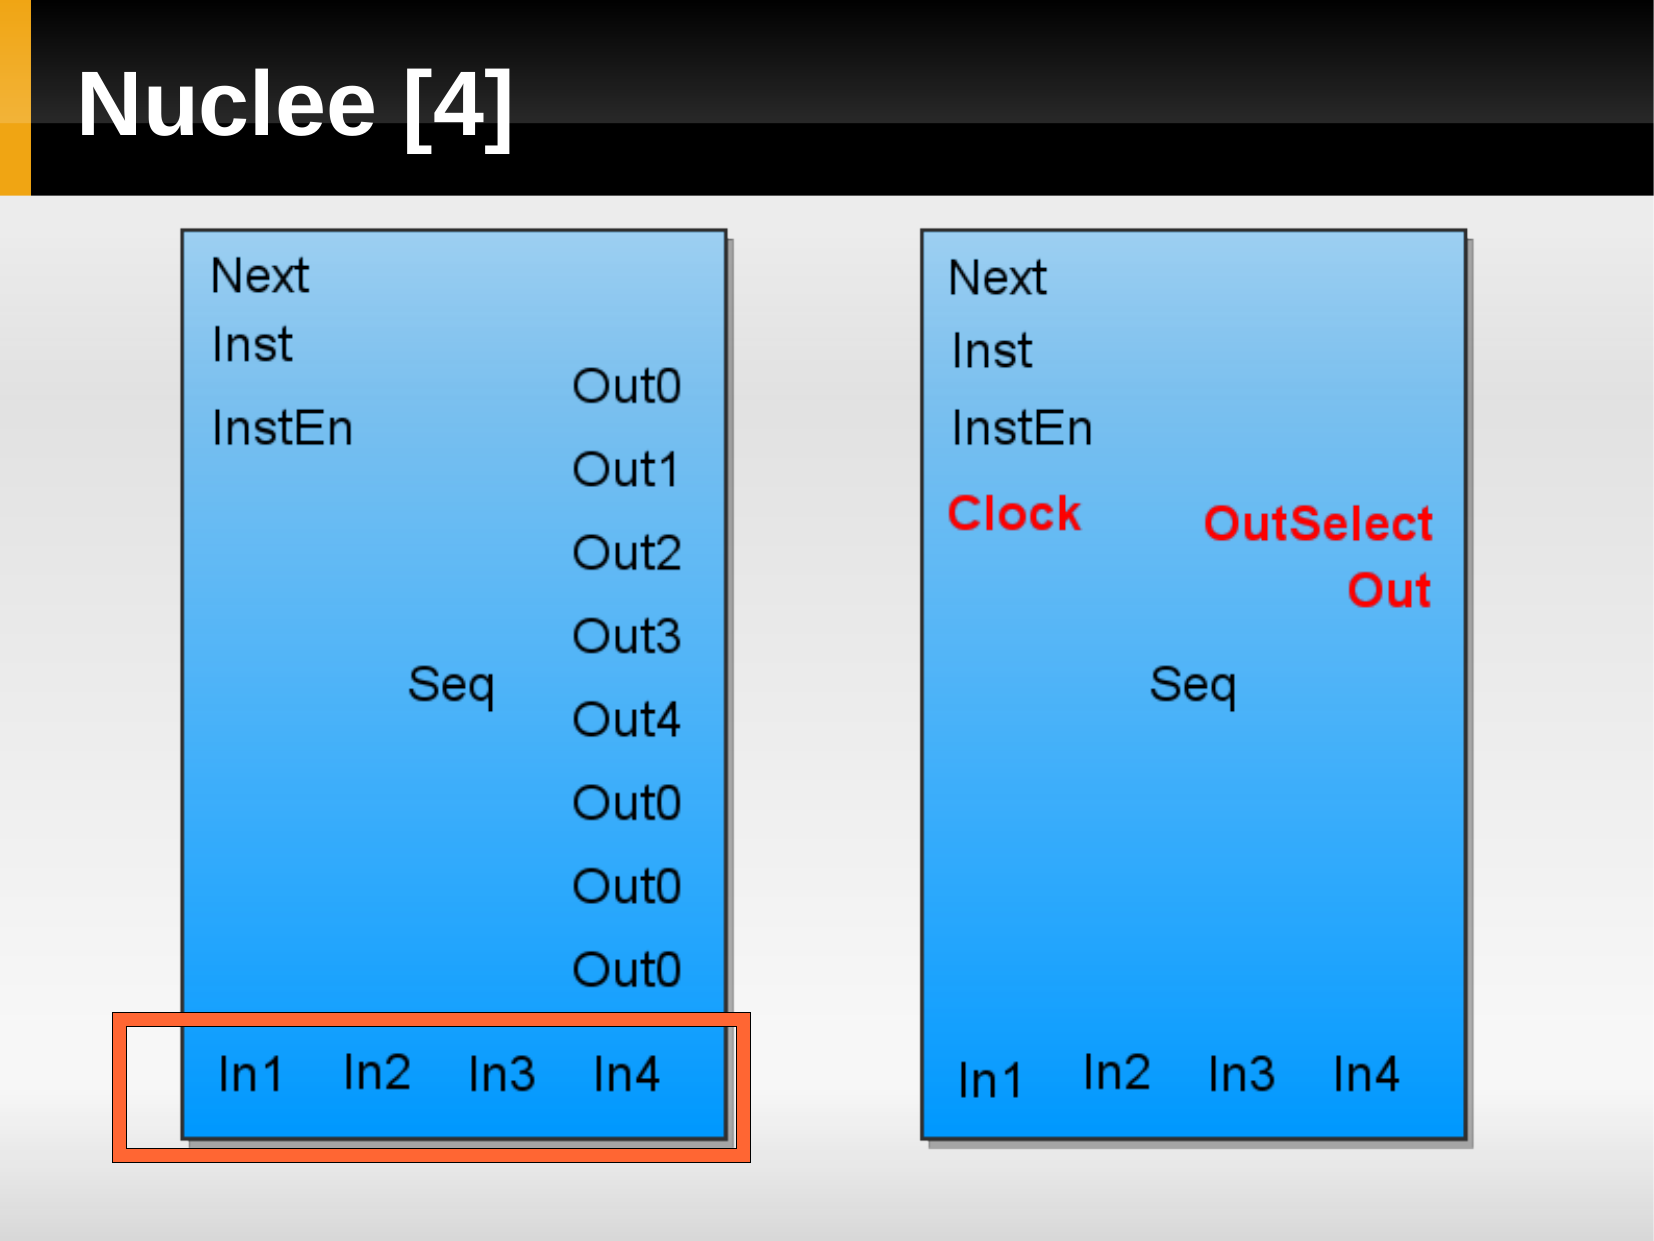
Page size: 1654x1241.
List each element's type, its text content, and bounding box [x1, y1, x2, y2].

picture [0, 0, 1654, 1241]
text_box [112, 1012, 751, 1163]
title Nuclee [4] [76, 0, 1565, 208]
